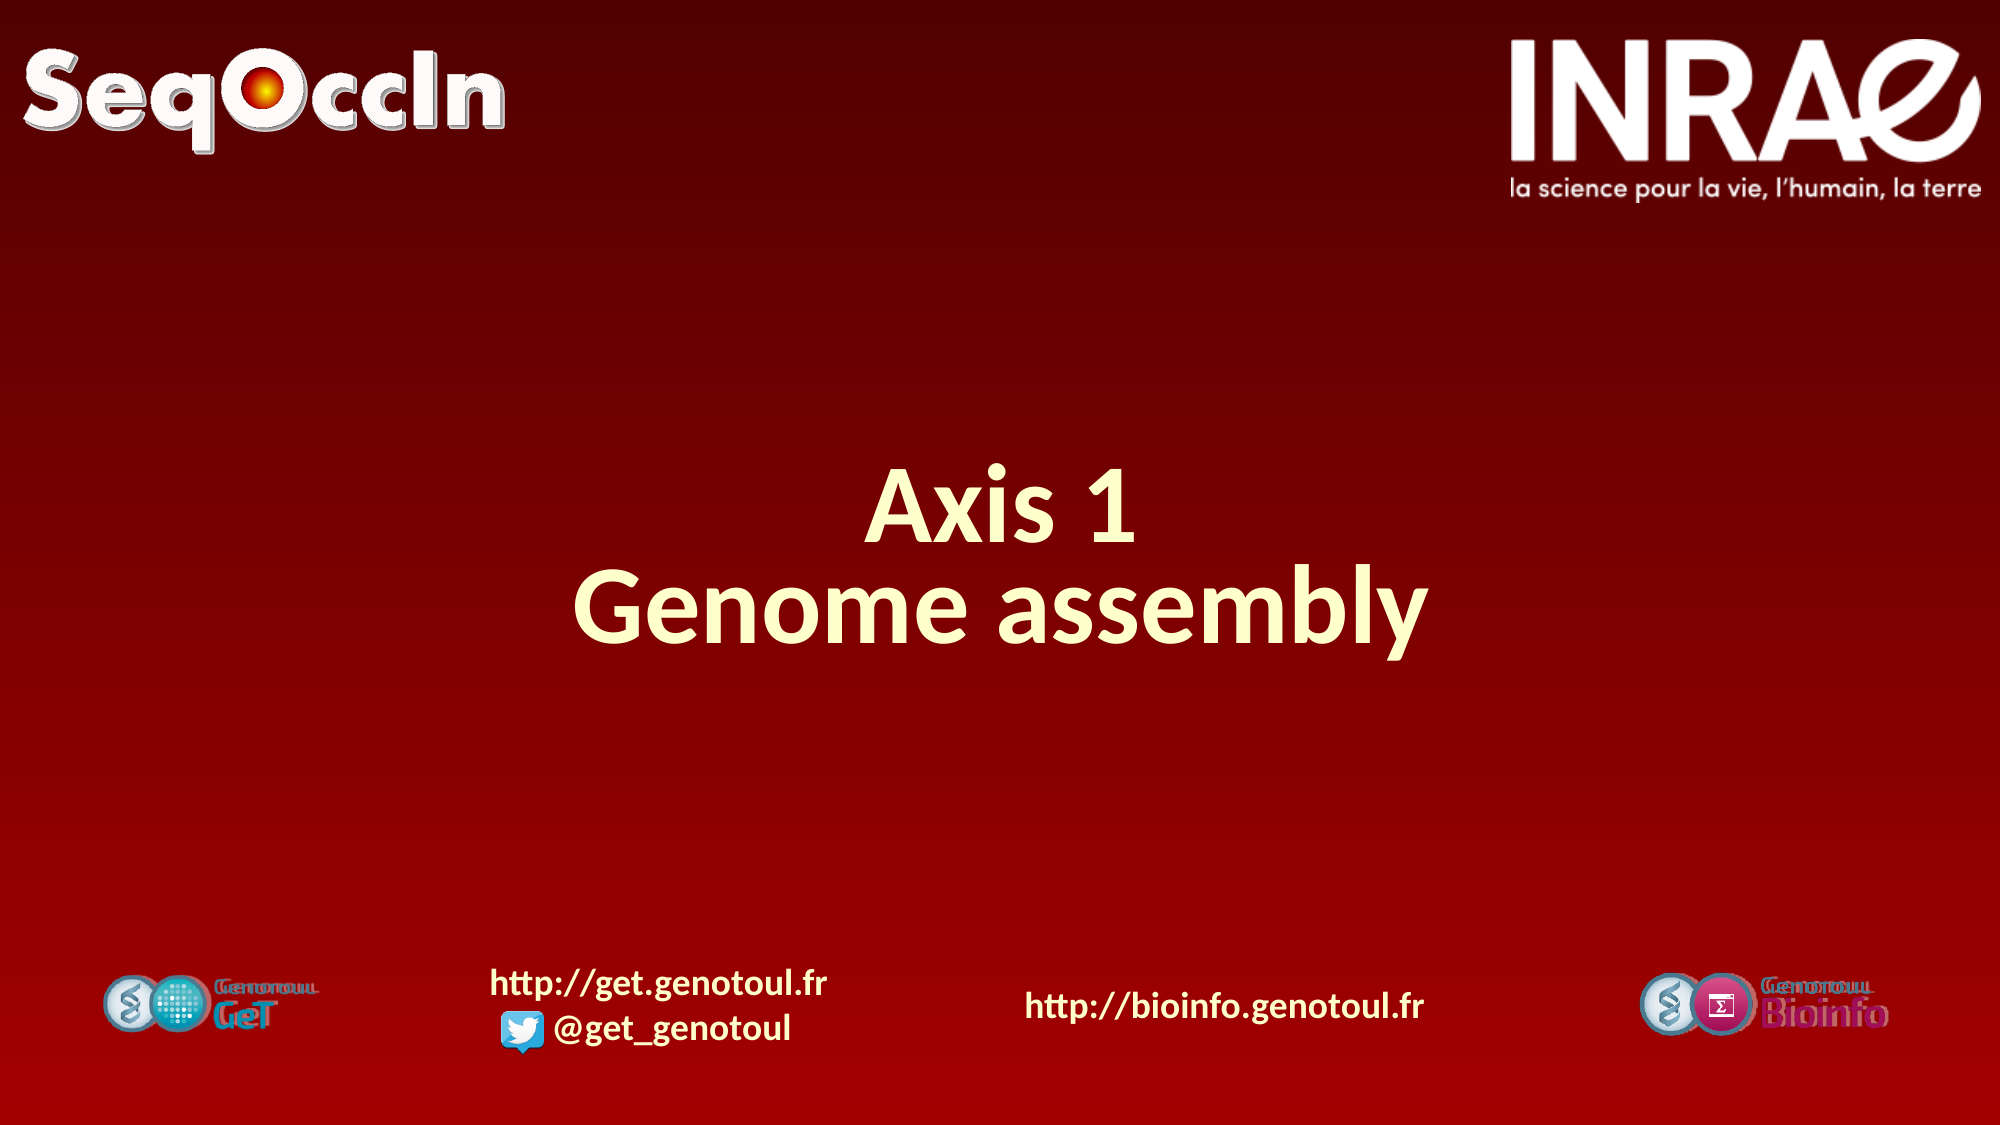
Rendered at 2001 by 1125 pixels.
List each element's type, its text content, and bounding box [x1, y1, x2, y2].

title [262, 349, 1763, 742]
picture [501, 1011, 544, 1055]
picture [1631, 964, 1894, 1044]
picture [1511, 39, 1981, 203]
text_box Axis 1 Genome assembly [557, 455, 1446, 670]
picture [95, 967, 321, 1040]
picture [3, 25, 523, 166]
